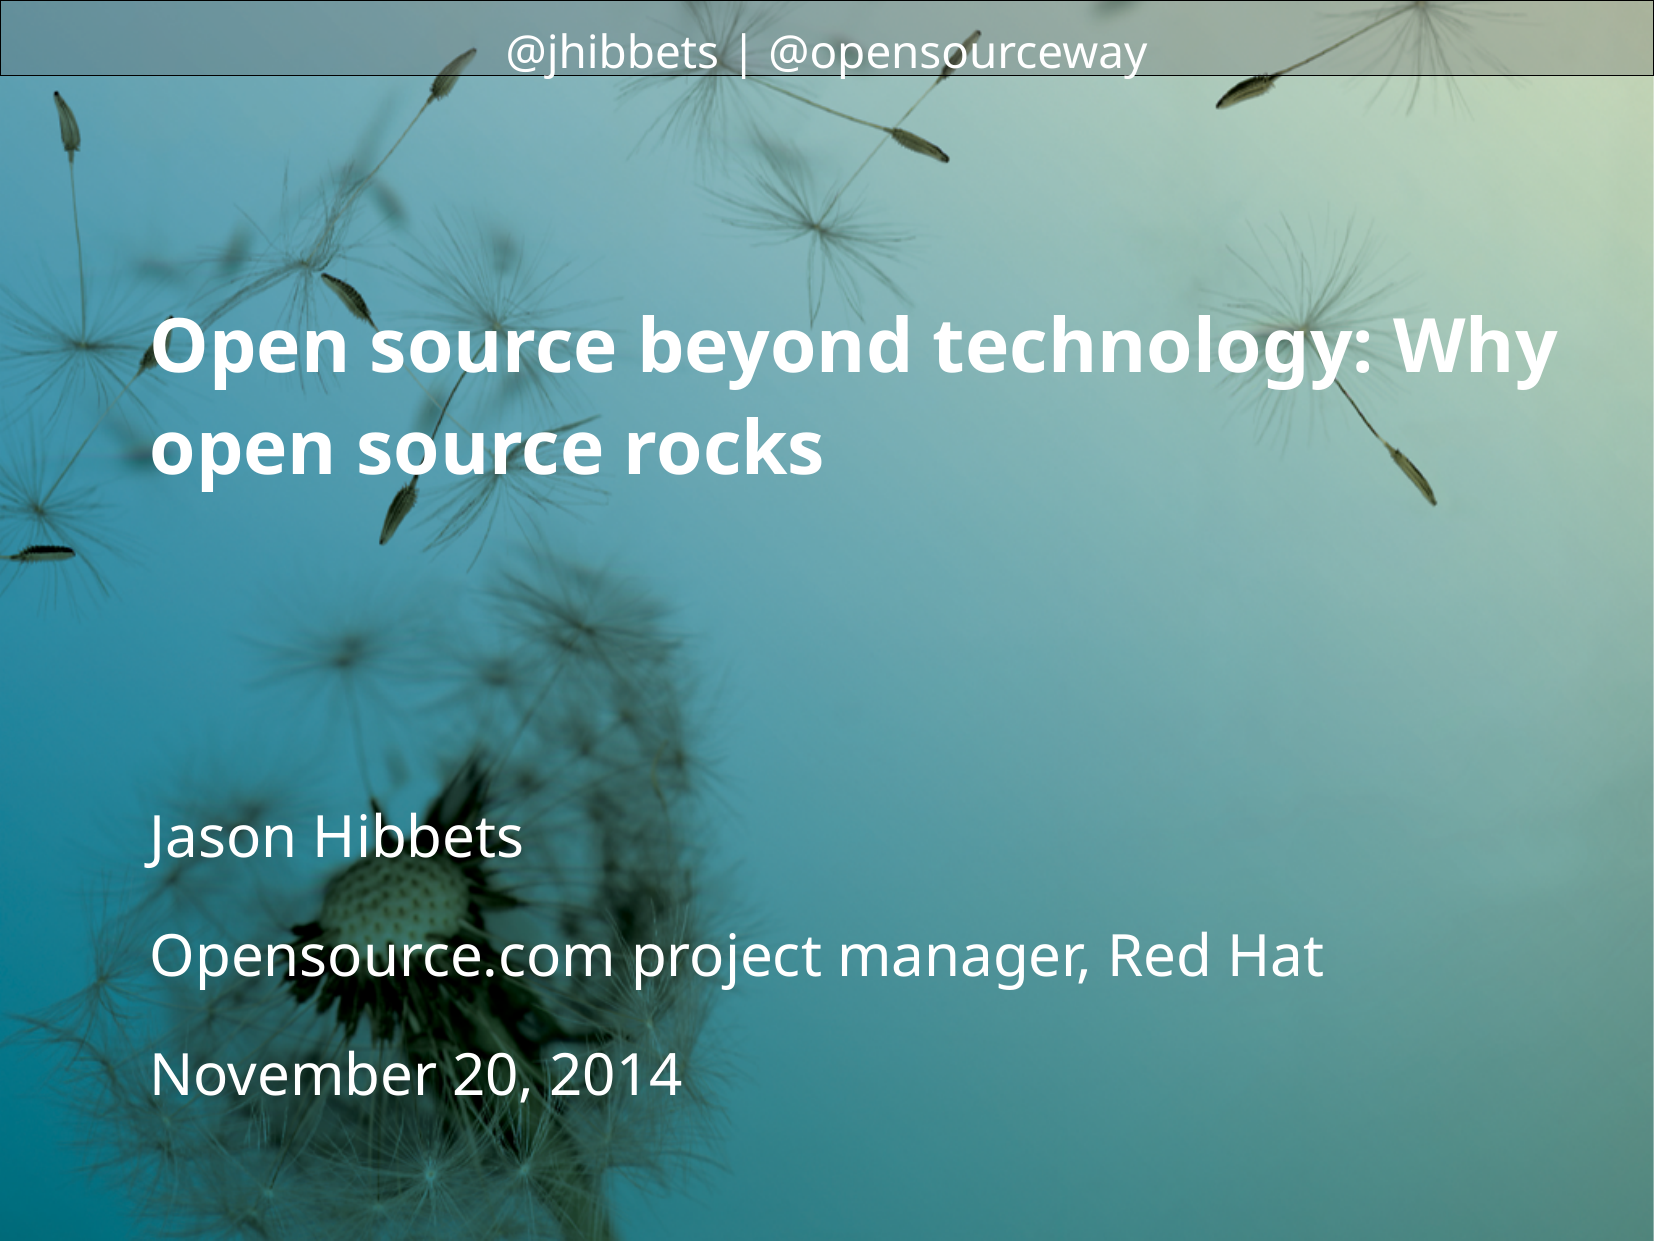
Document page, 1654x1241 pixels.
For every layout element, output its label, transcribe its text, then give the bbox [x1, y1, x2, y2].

text_box Open source beyond technology: Why open source rocks [135, 285, 1576, 475]
text_box Jason Hibbets Opensource.com project manager, Red Hat November 20, 2014 [135, 748, 1606, 997]
picture [0, 76, 1654, 1241]
